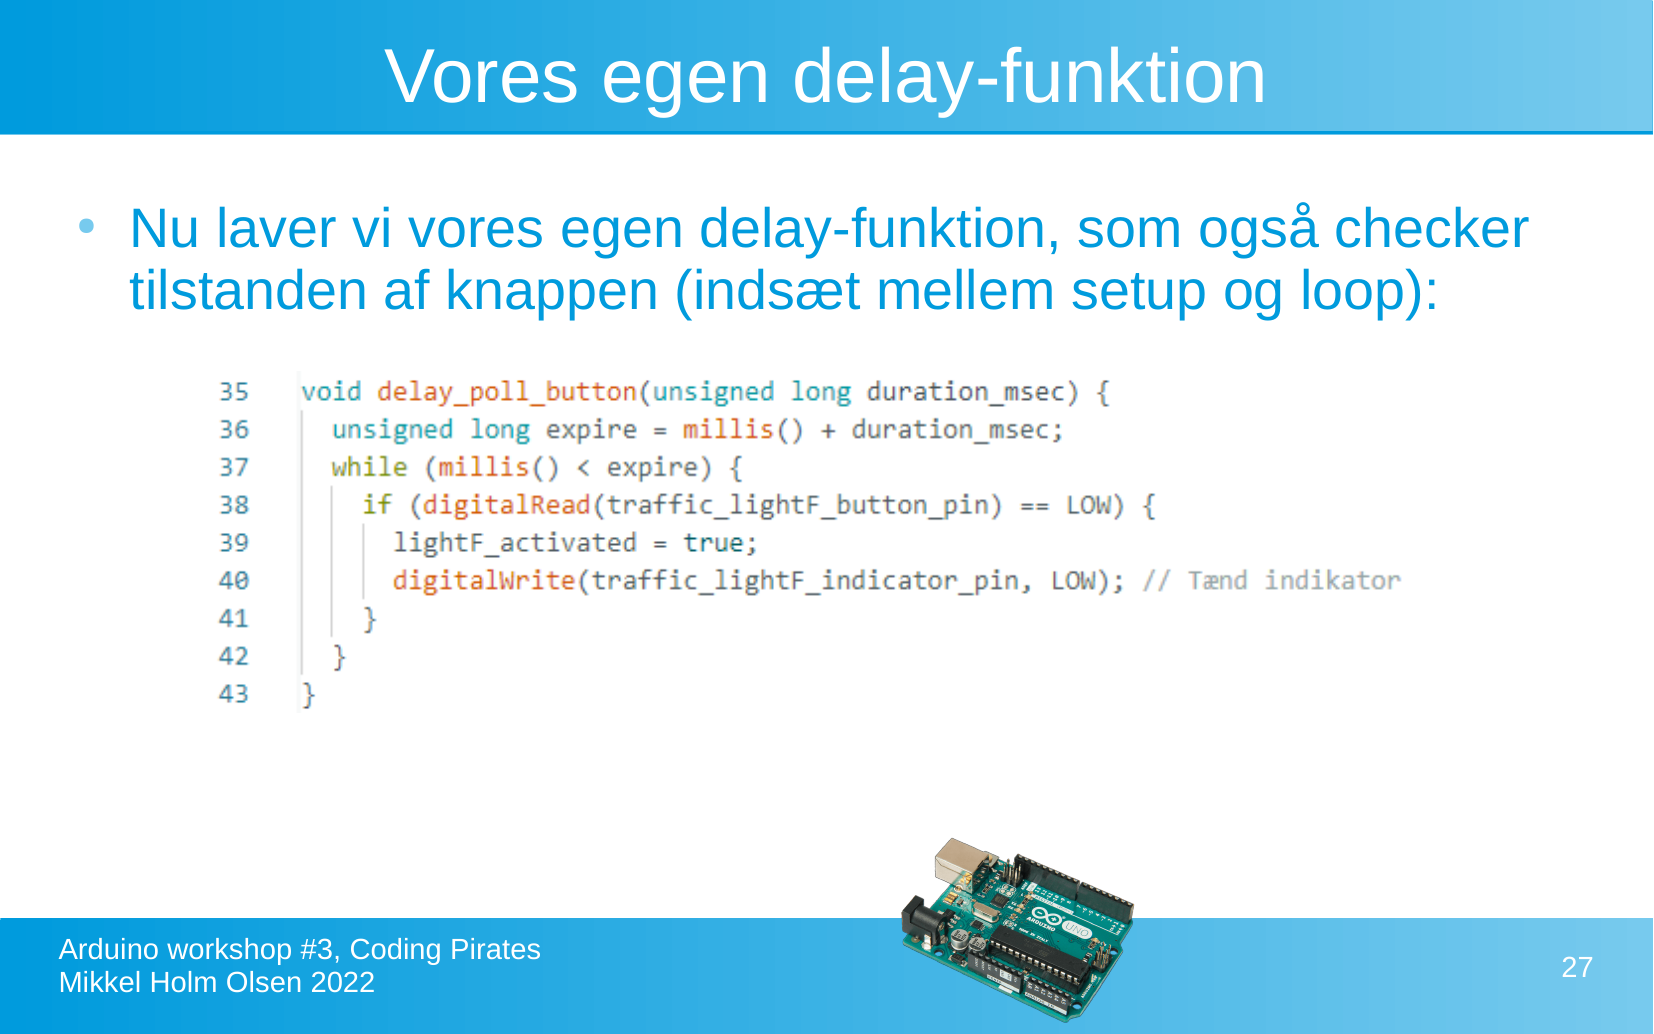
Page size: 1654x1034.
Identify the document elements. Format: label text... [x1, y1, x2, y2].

list Nu laver vi vores egen delay-funktion, som også checker tilstanden af knappen (indsæt mellem setup og loop): [58, 196, 1594, 854]
picture [900, 854, 1138, 1024]
title Vores egen delay-funktion [58, 32, 1594, 120]
picture [202, 371, 1467, 713]
